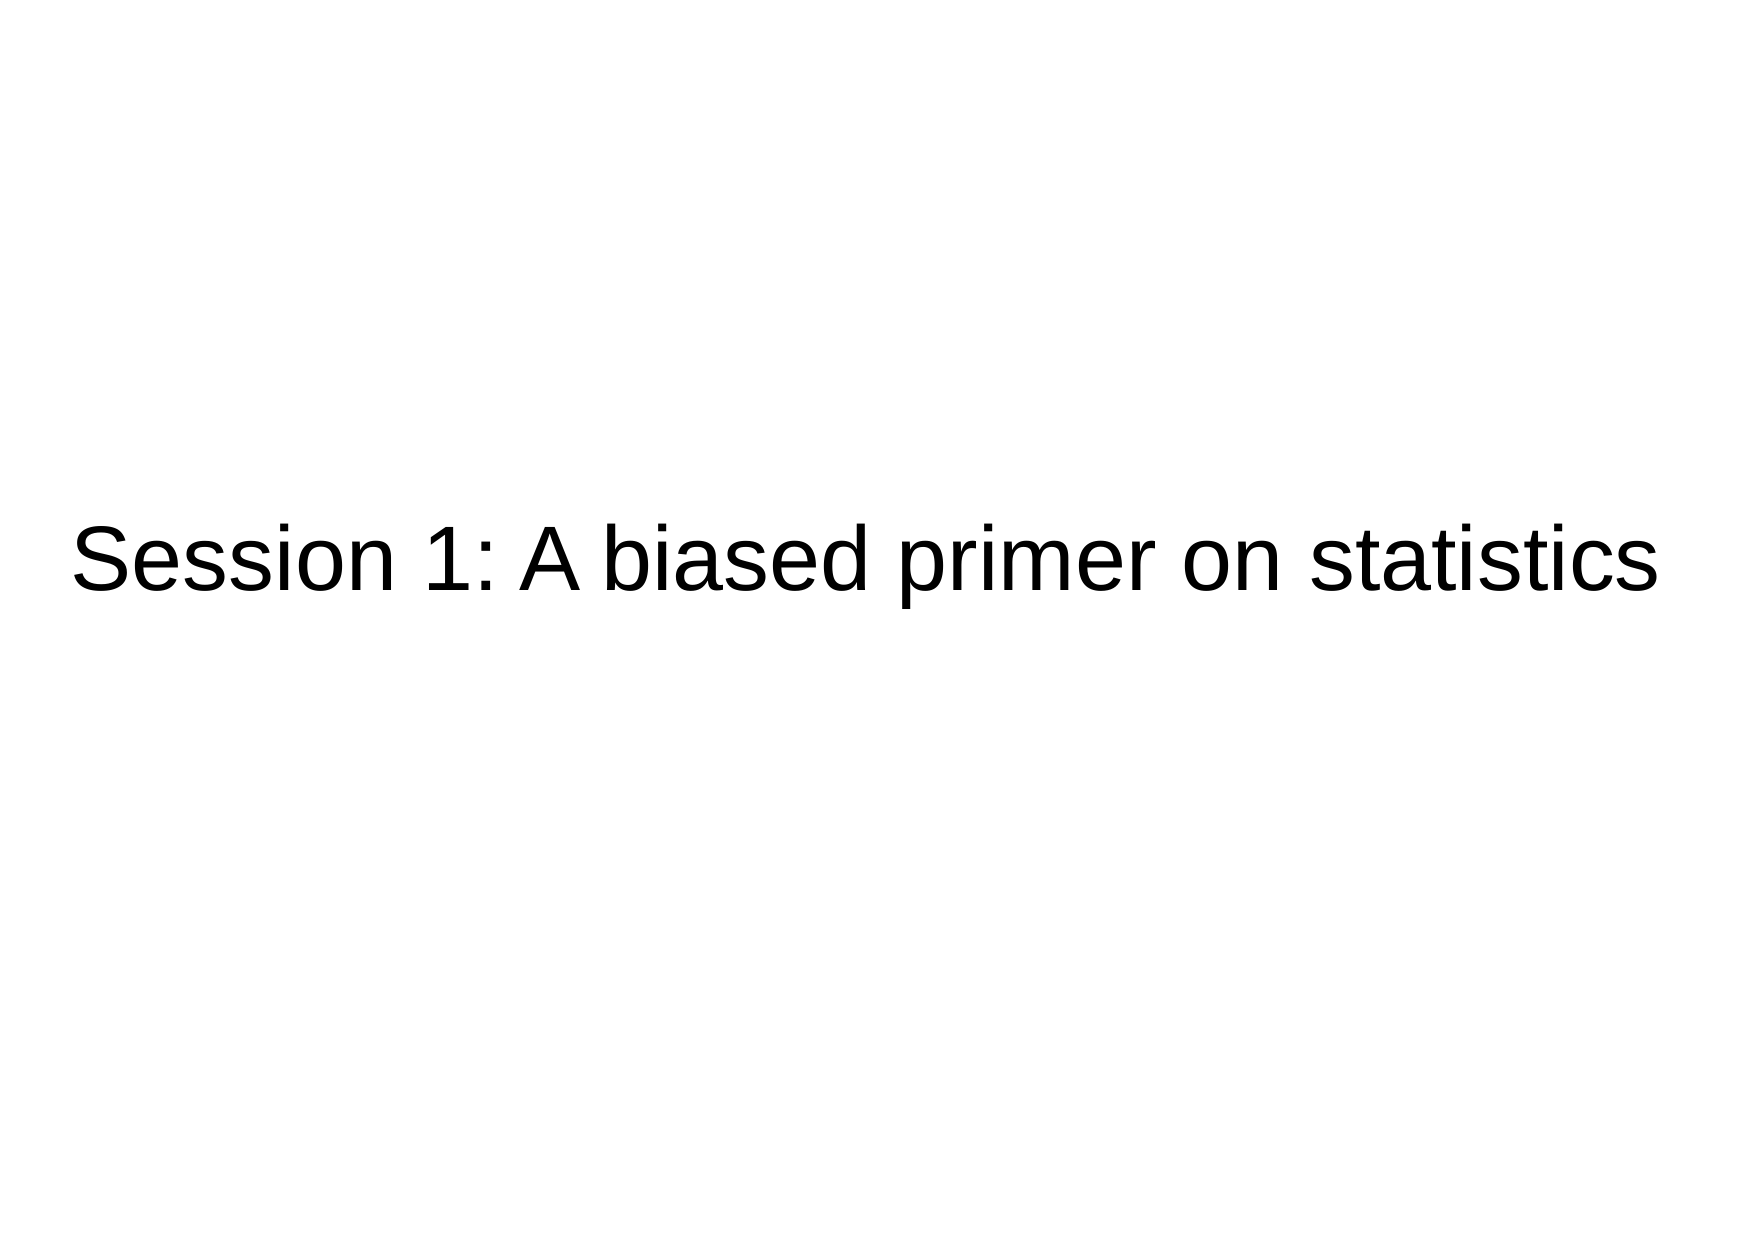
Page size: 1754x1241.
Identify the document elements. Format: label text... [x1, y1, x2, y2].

text_box Session 1: A biased primer on statistics [56, 499, 1731, 641]
